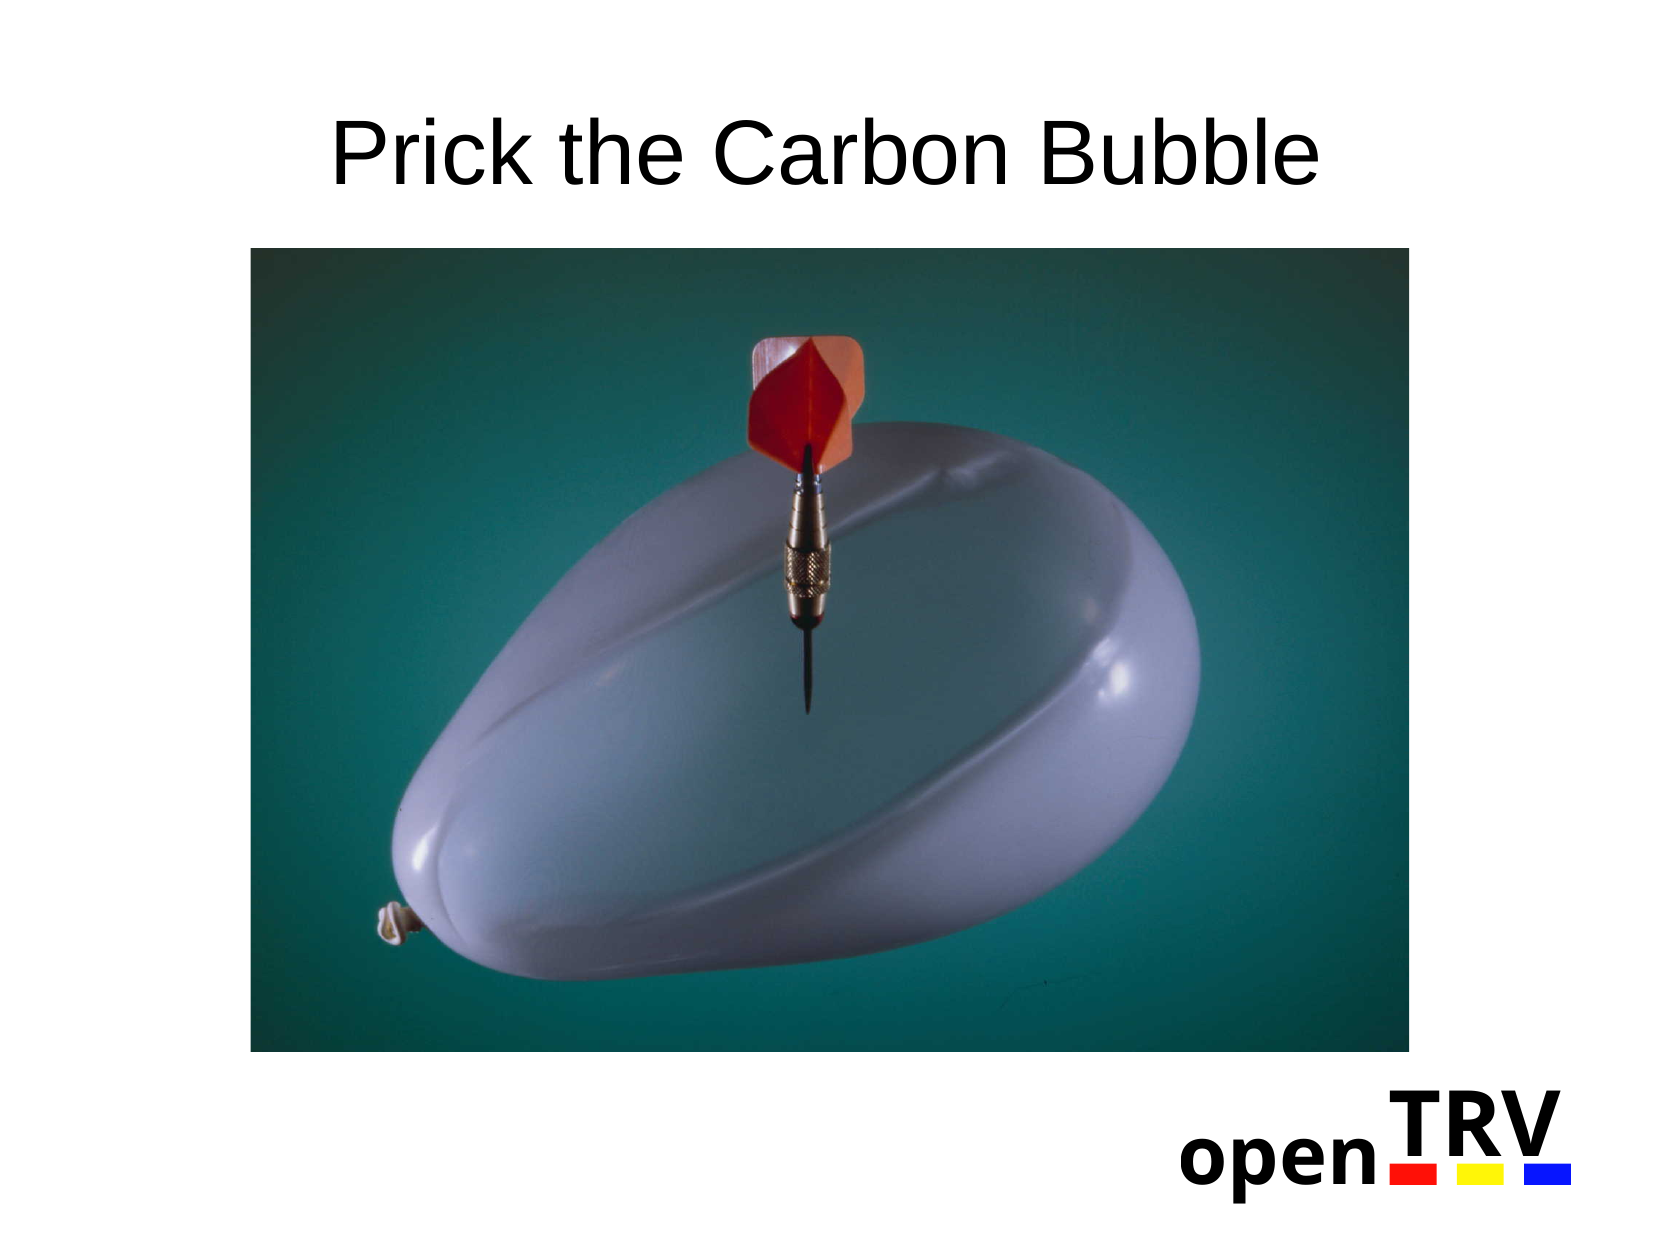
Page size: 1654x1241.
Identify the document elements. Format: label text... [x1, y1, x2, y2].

picture [250, 248, 1410, 1052]
title Prick the Carbon Bubble [82, 49, 1571, 257]
